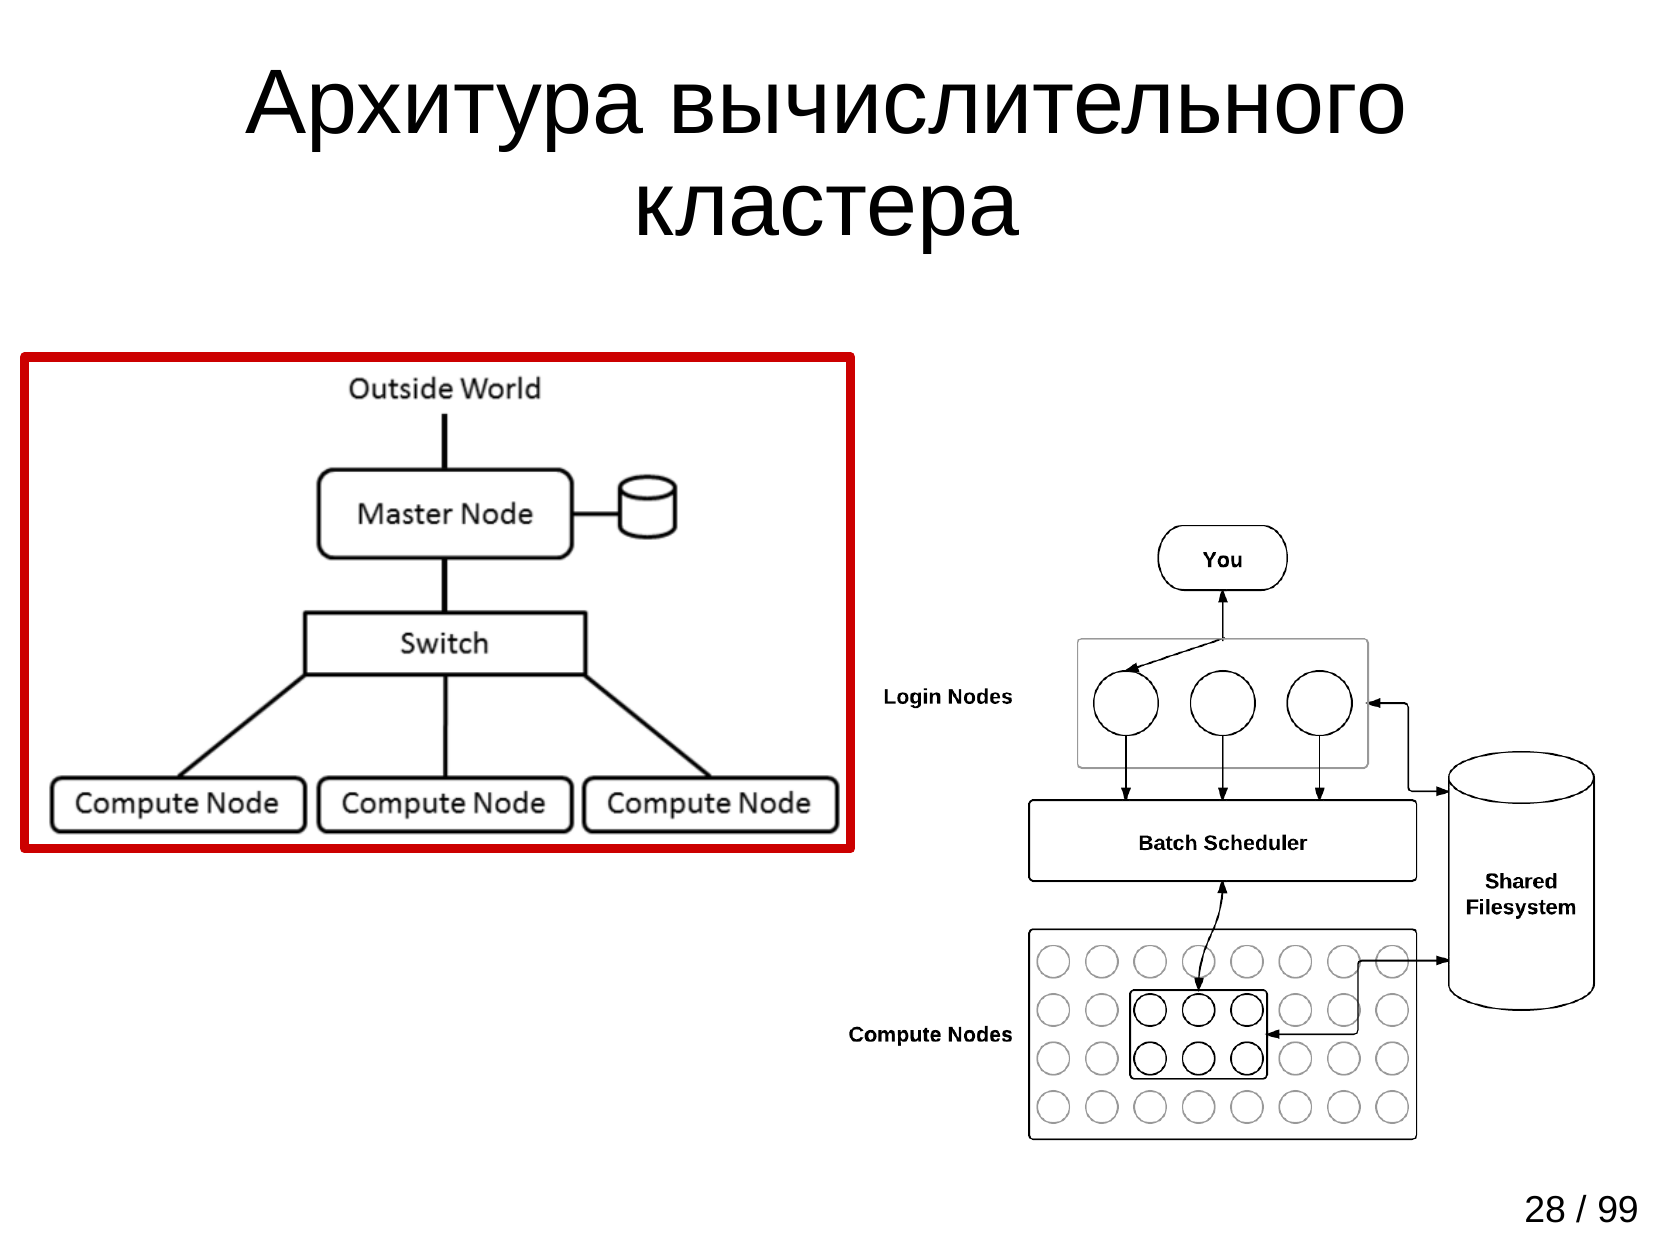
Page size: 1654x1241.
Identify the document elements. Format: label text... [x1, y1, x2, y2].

title Архитура вычислительного кластера [82, 49, 1571, 257]
text_box <number> / 99 [1380, 1181, 1654, 1238]
picture [29, 362, 846, 844]
picture [819, 359, 1654, 1156]
